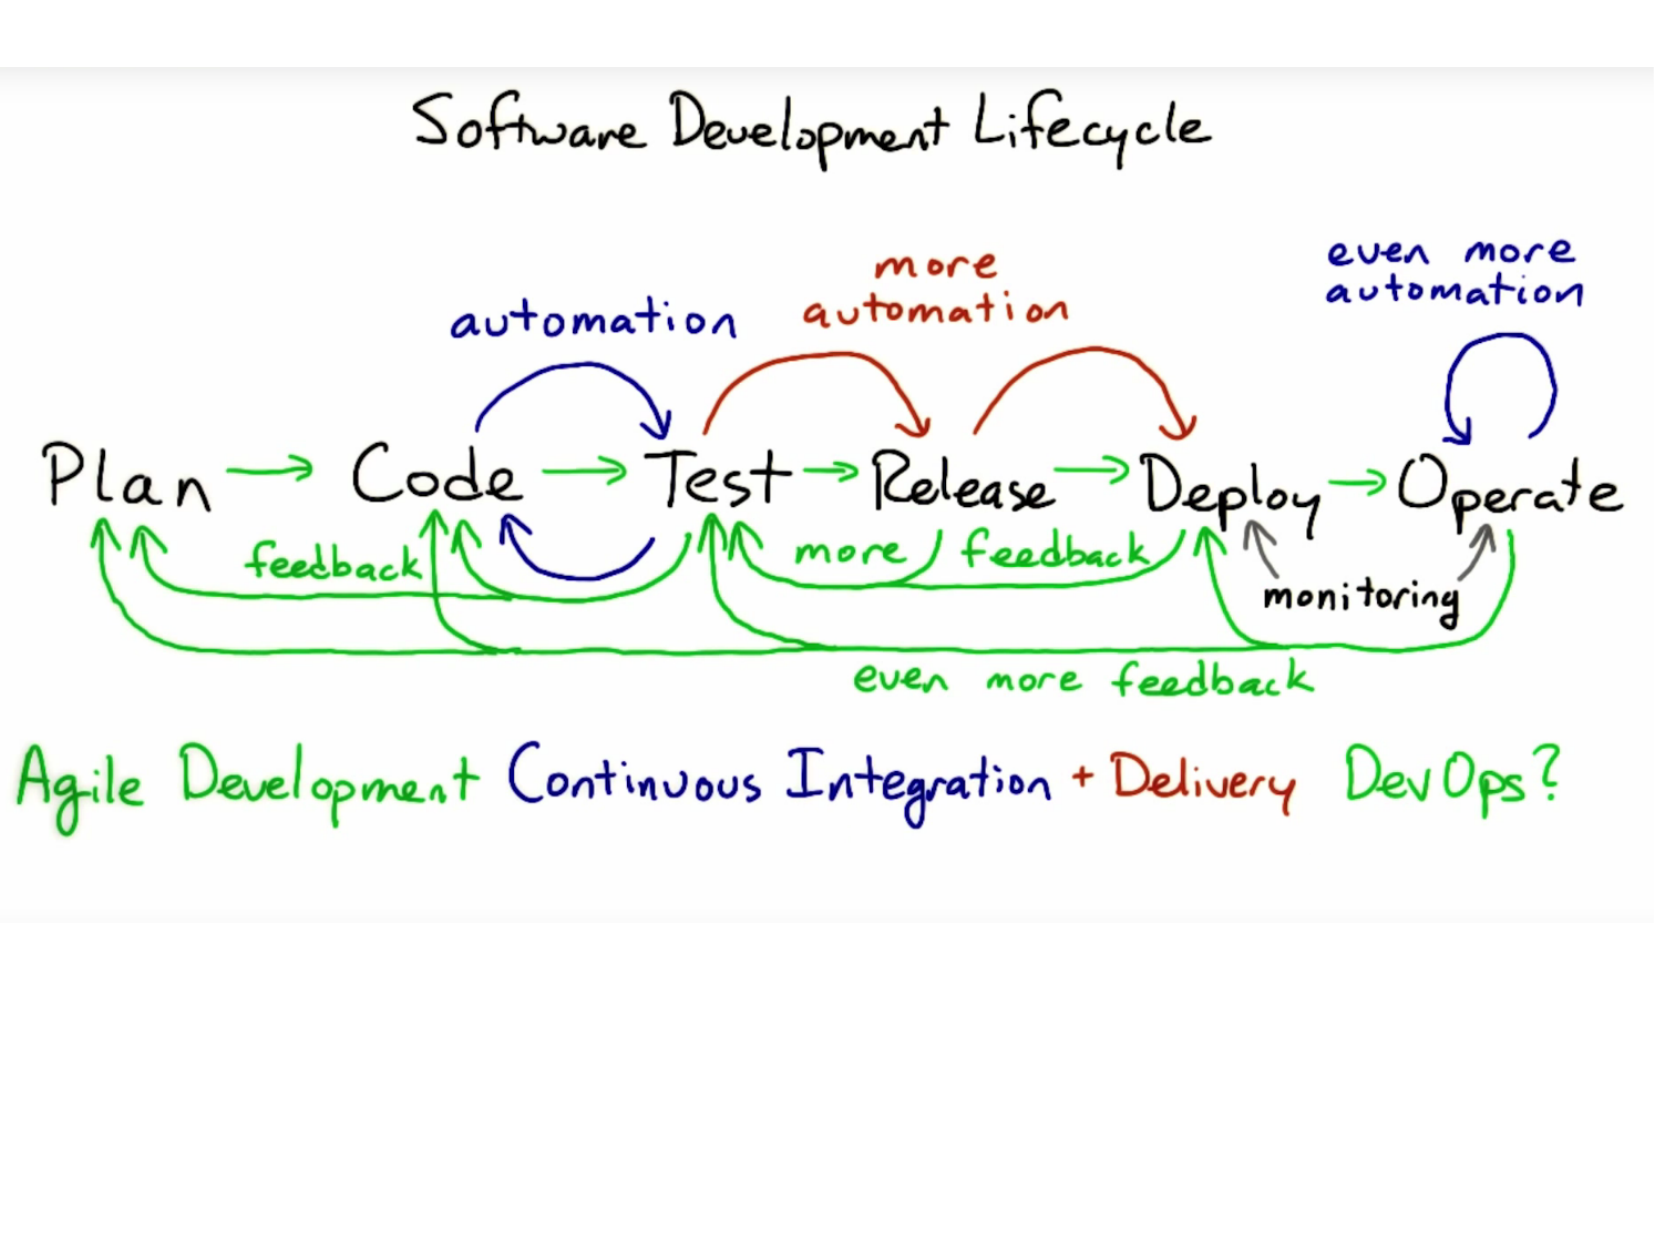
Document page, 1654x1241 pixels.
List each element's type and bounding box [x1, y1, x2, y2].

picture [0, 67, 1654, 923]
